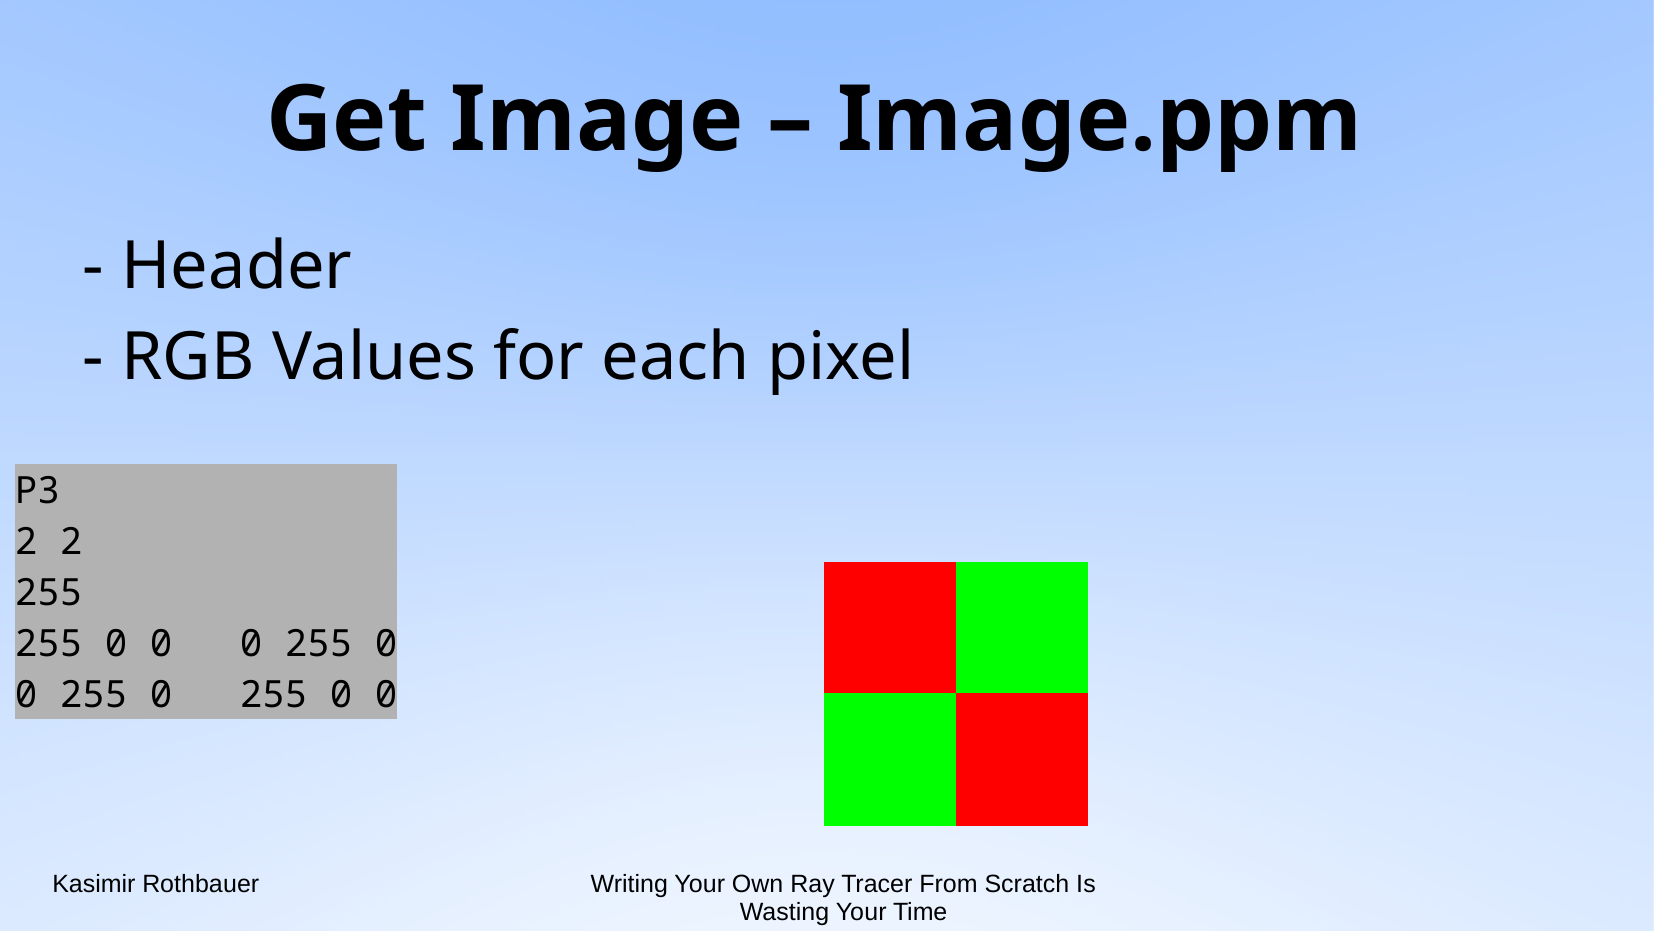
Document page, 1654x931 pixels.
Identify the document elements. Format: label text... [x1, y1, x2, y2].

text_box Kasimir Rothbauer [37, 862, 413, 906]
picture [0, 0, 1654, 931]
subtitle - Header - RGB Values for each pixel [82, 217, 1571, 758]
text_box Writing Your Own Ray Tracer From Scratch Is Wasting Your Time [562, 862, 1126, 931]
title Get Image – Image.ppm [82, 37, 1571, 193]
text_box [824, 562, 1088, 826]
